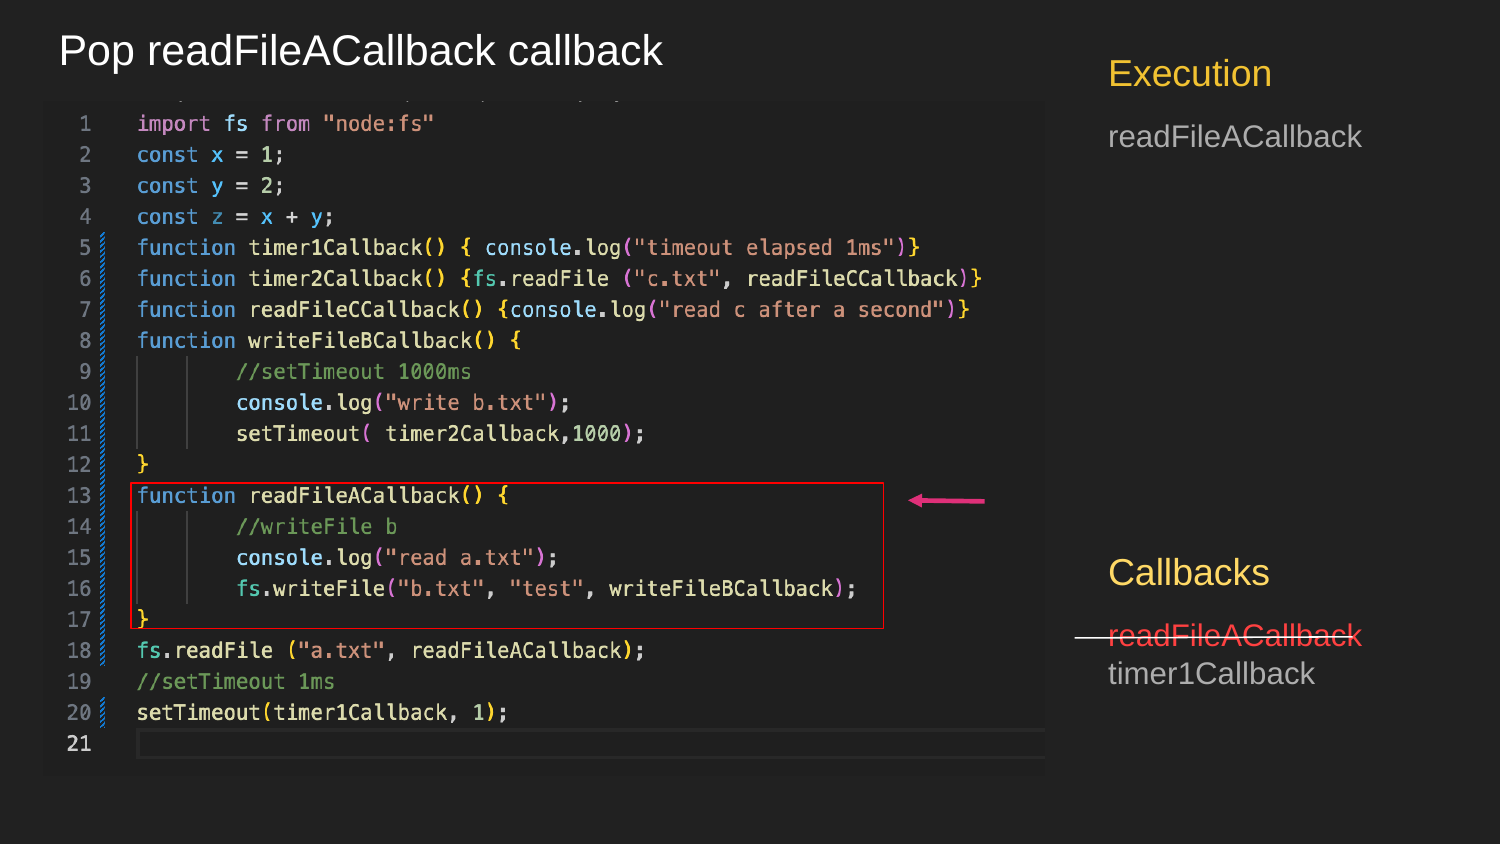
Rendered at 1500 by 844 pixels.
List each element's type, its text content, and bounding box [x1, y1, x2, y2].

text_box Callbacks [1093, 532, 1349, 600]
text_box Execution [1093, 33, 1349, 102]
text_box readFileACallback [1093, 101, 1440, 308]
text_box readFileACallback timer1Callback [1093, 600, 1382, 807]
picture [43, 101, 1045, 776]
title Pop readFileACallback callback [43, 7, 704, 102]
